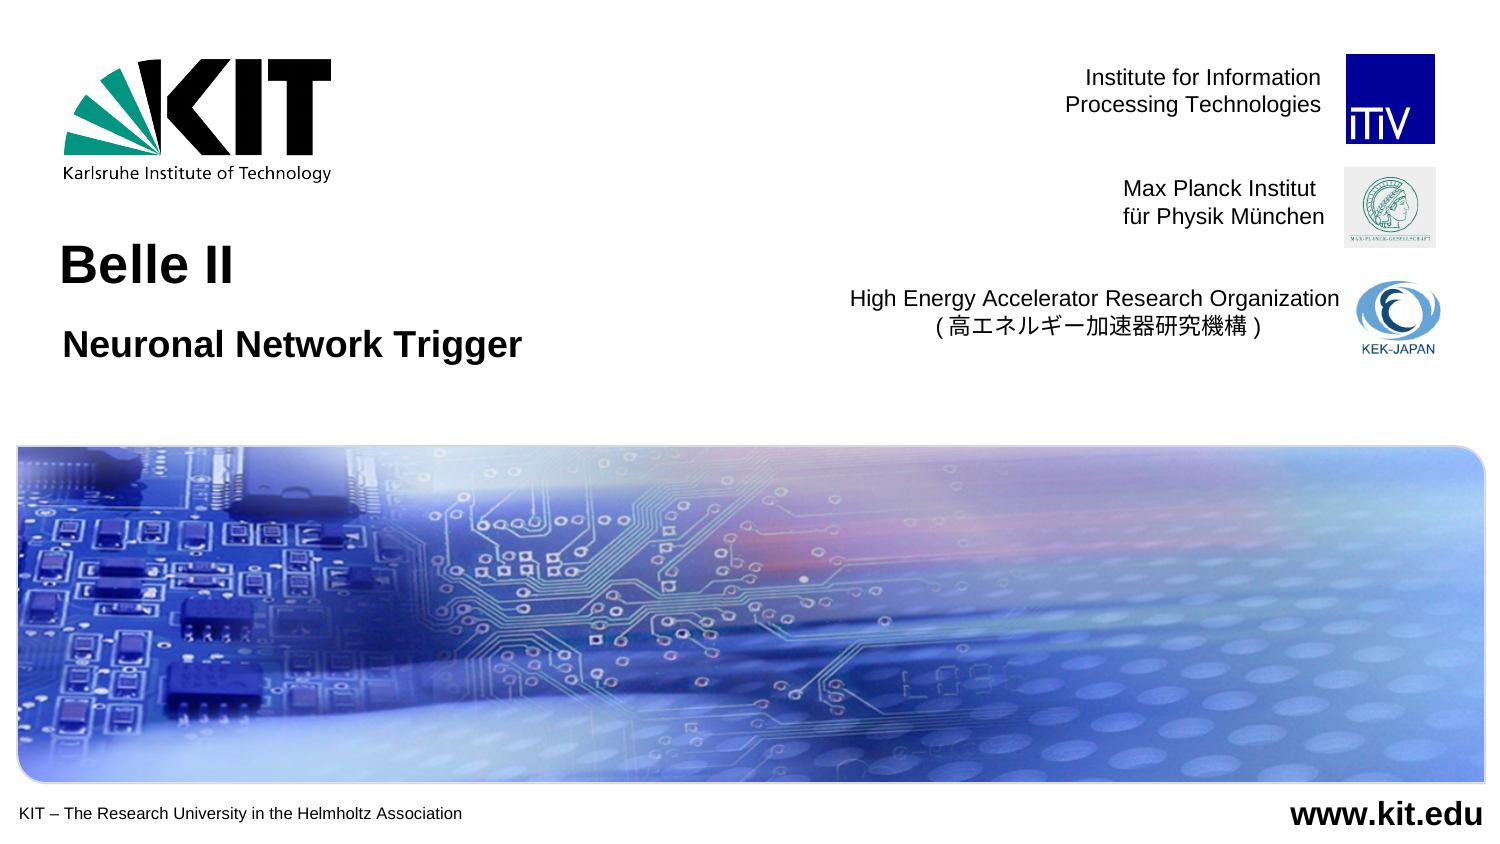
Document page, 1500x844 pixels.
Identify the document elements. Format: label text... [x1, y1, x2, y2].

picture [64, 59, 331, 183]
picture [1344, 167, 1436, 248]
text_box Max Planck Institut für Physik München [1108, 166, 1340, 237]
text_box Belle II [59, 237, 1459, 284]
picture [16, 445, 1487, 785]
picture [1346, 54, 1435, 144]
picture [1328, 277, 1465, 356]
text_box High Energy Accelerator Research Organization (高エネルギー加速器研究機構) [835, 275, 1362, 347]
text_box Neuronal Network Trigger [62, 324, 1460, 409]
